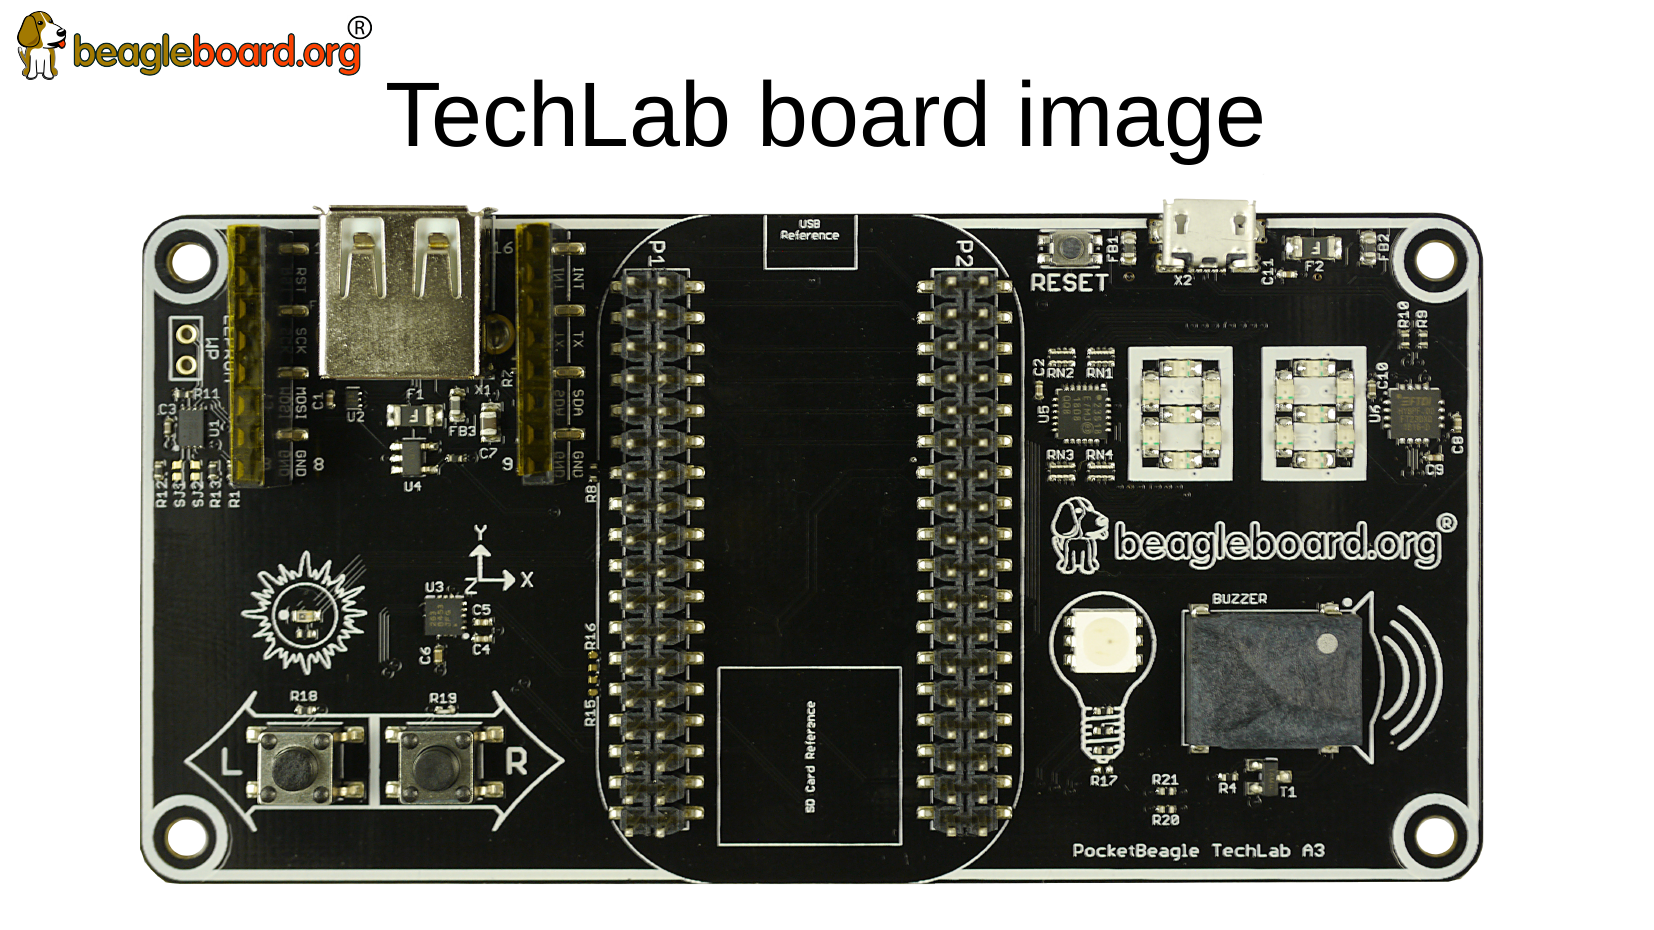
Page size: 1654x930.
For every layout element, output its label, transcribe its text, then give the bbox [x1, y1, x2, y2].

title TechLab board image [82, 37, 1571, 193]
picture [17, 11, 372, 80]
picture [113, 169, 1511, 915]
